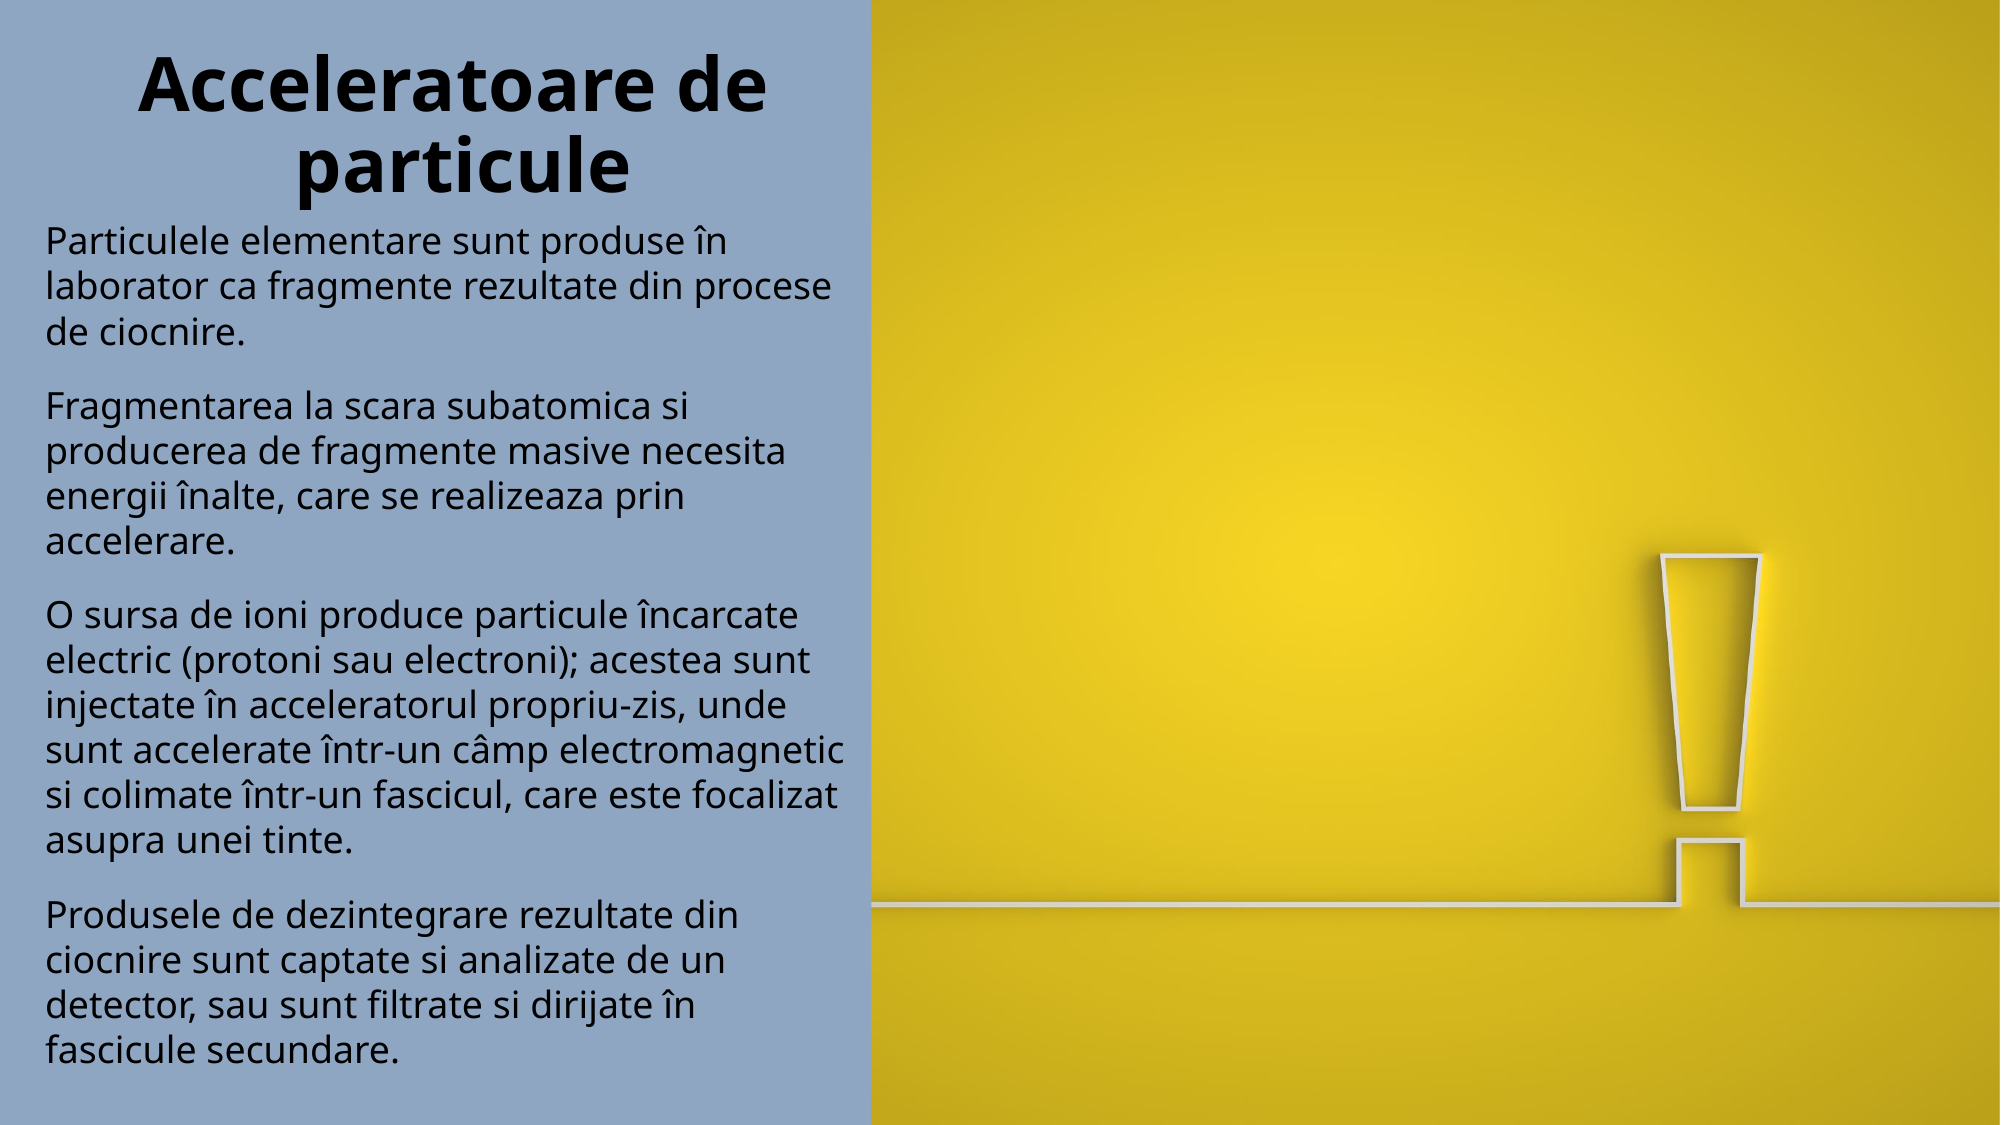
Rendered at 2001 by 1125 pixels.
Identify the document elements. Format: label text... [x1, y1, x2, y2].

text_box [663, 755, 674, 761]
text_box [137, 755, 147, 761]
picture [871, 0, 2000, 1125]
text_box [719, 755, 729, 761]
text_box [261, 755, 271, 761]
text_box [401, 755, 412, 761]
text_box [741, 755, 752, 761]
text_box [533, 755, 543, 761]
title Acceleratoare de particule [105, 29, 822, 210]
text_box [68, 755, 79, 761]
text_box [0, 0, 871, 1125]
list Particulele elementare sunt produse în laborator ca fragmente rezultate din procese de ciocnire. Fragmentarea la scara subatomica si producerea de fragmente masive necesita energii înalte, care se realizeaza prin accelerare. O sursa de ioni produce particule încarcate electric (protoni sau electroni); acestea sunt injectate în acceleratorul propriu-zis, unde sunt accelerate într-un câmp electromagnetic si colimate într-un fascicul, care este focalizat asupra unei tinte. Produsele de dezintegrare rezultate din ciocnire sunt captate si analizate de un detector, sau sunt filtrate si dirijate în fascicule secundare. [30, 210, 871, 755]
text_box [475, 755, 485, 761]
